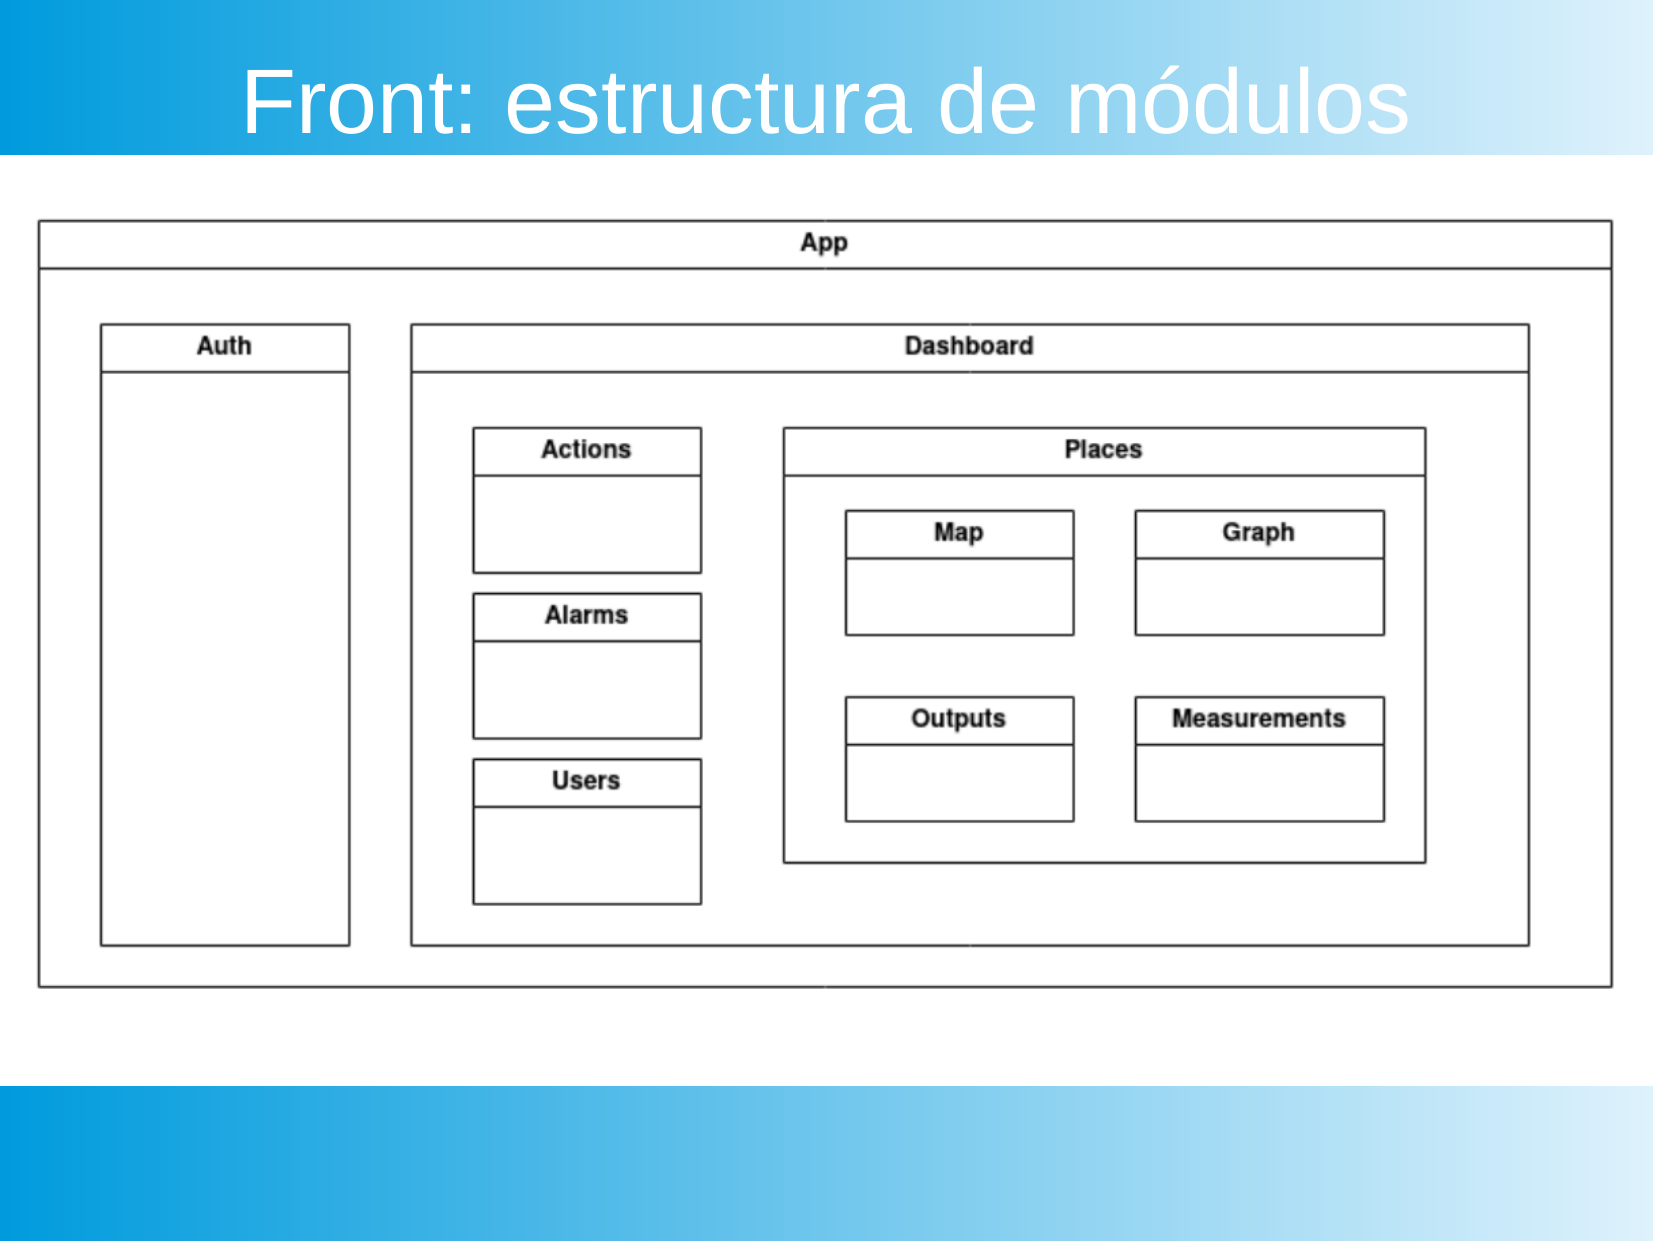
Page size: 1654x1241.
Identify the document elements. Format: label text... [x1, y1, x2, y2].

picture [30, 212, 1619, 993]
title Front: estructura de módulos [82, 49, 1571, 155]
